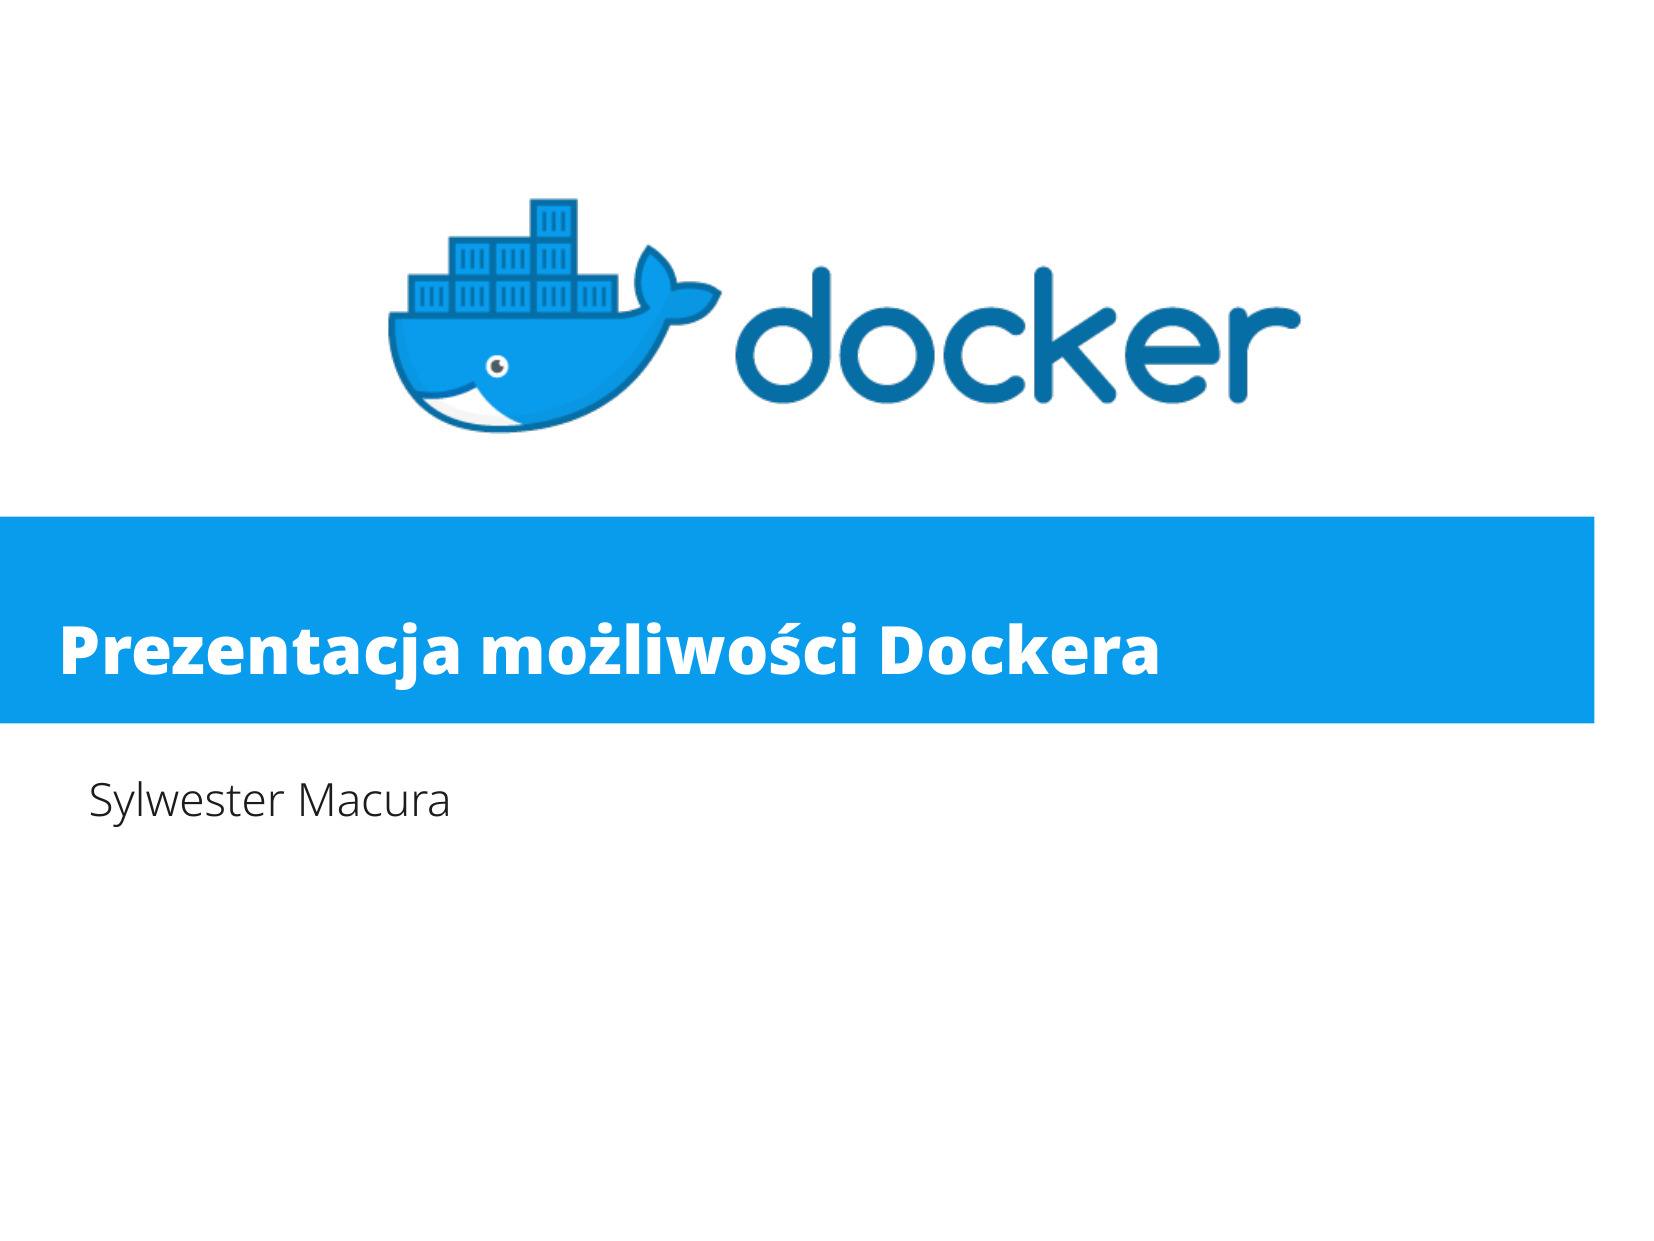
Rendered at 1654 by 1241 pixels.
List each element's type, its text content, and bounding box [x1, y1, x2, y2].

picture [381, 183, 1310, 434]
title Prezentacja możliwości Dockera [59, 546, 1595, 694]
subtitle Sylwester Macura [88, 767, 1595, 1182]
